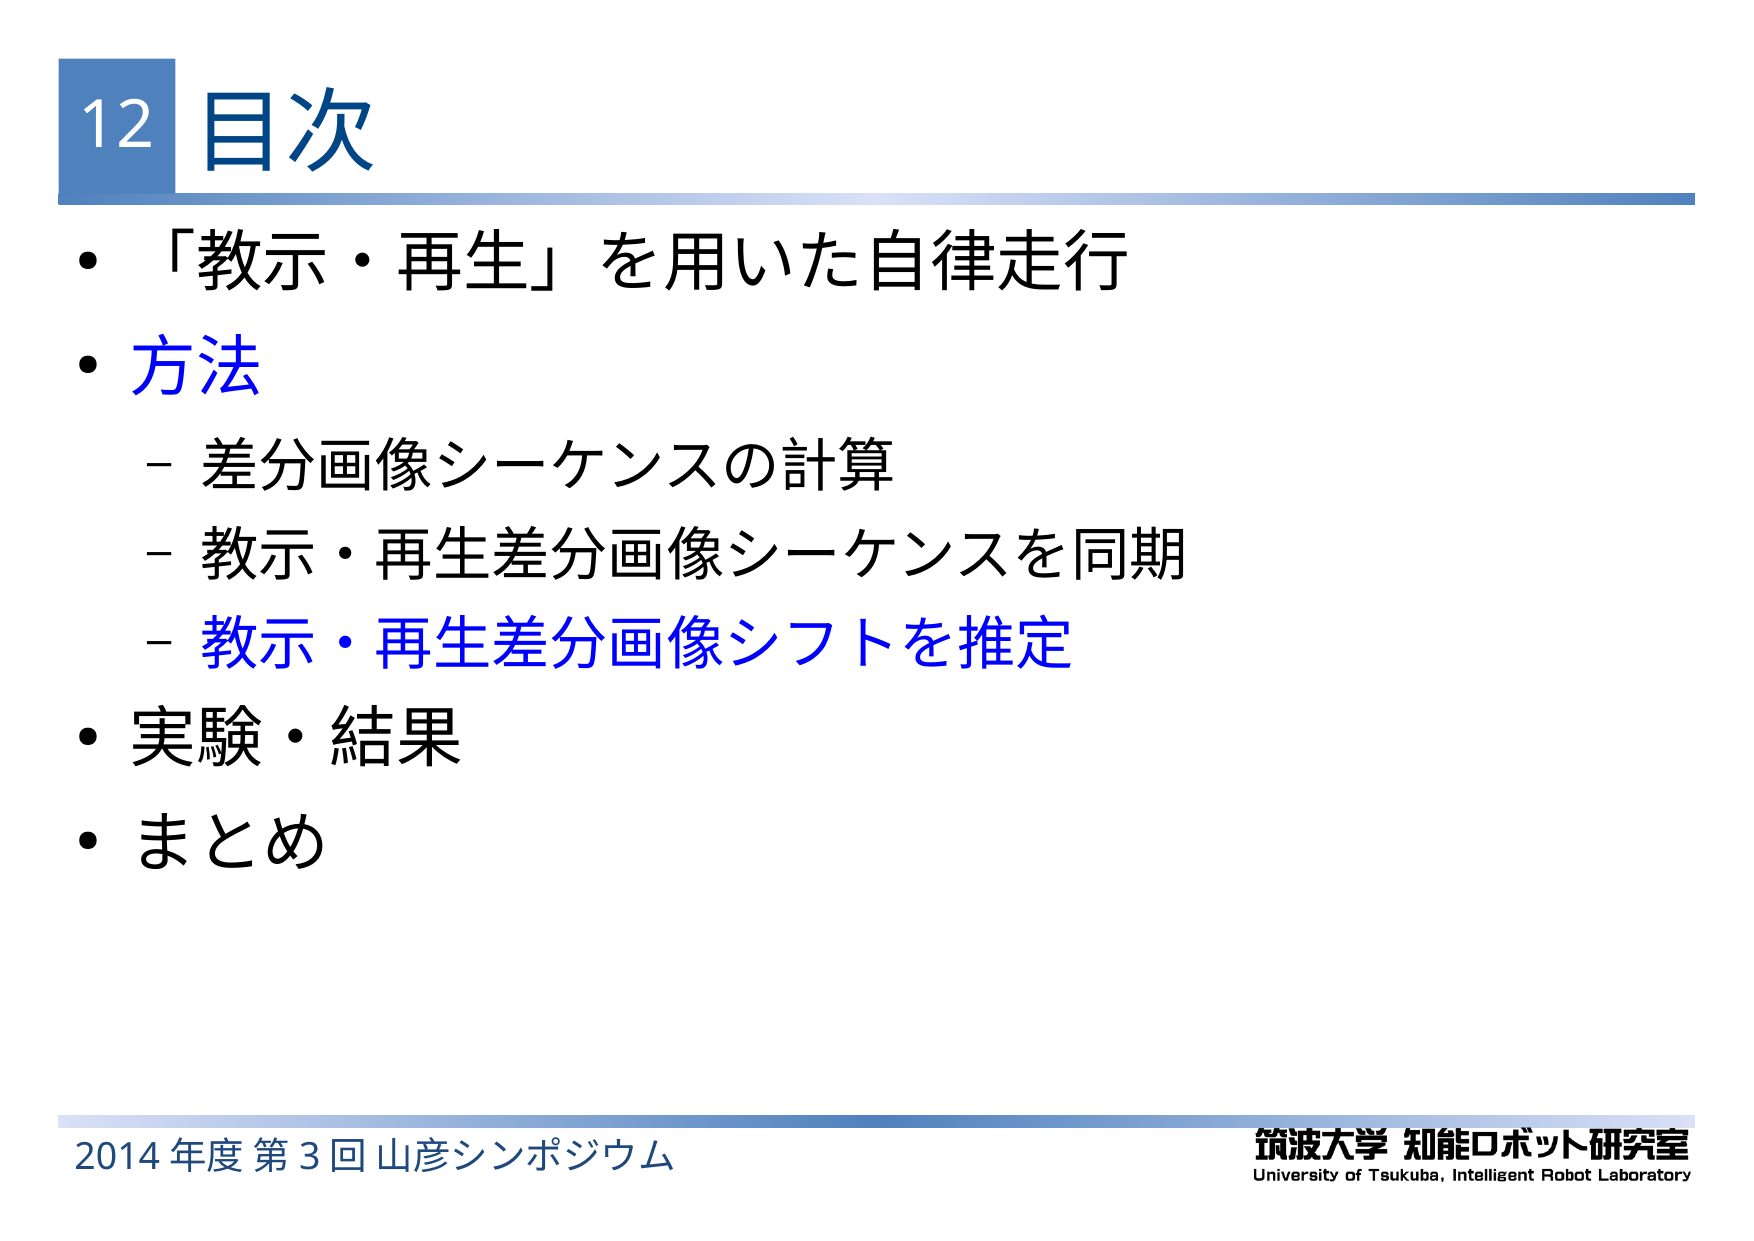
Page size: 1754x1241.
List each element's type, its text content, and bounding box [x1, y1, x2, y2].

list 「教示・再生」を用いた自律走行 方法 差分画像シーケンスの計算 教示・再生差分画像シーケンスを同期 教示・再生差分画像シフトを推定 実験・結果 まとめ [58, 223, 1696, 1116]
picture [1252, 1127, 1691, 1182]
title 目次 [193, 61, 1651, 205]
